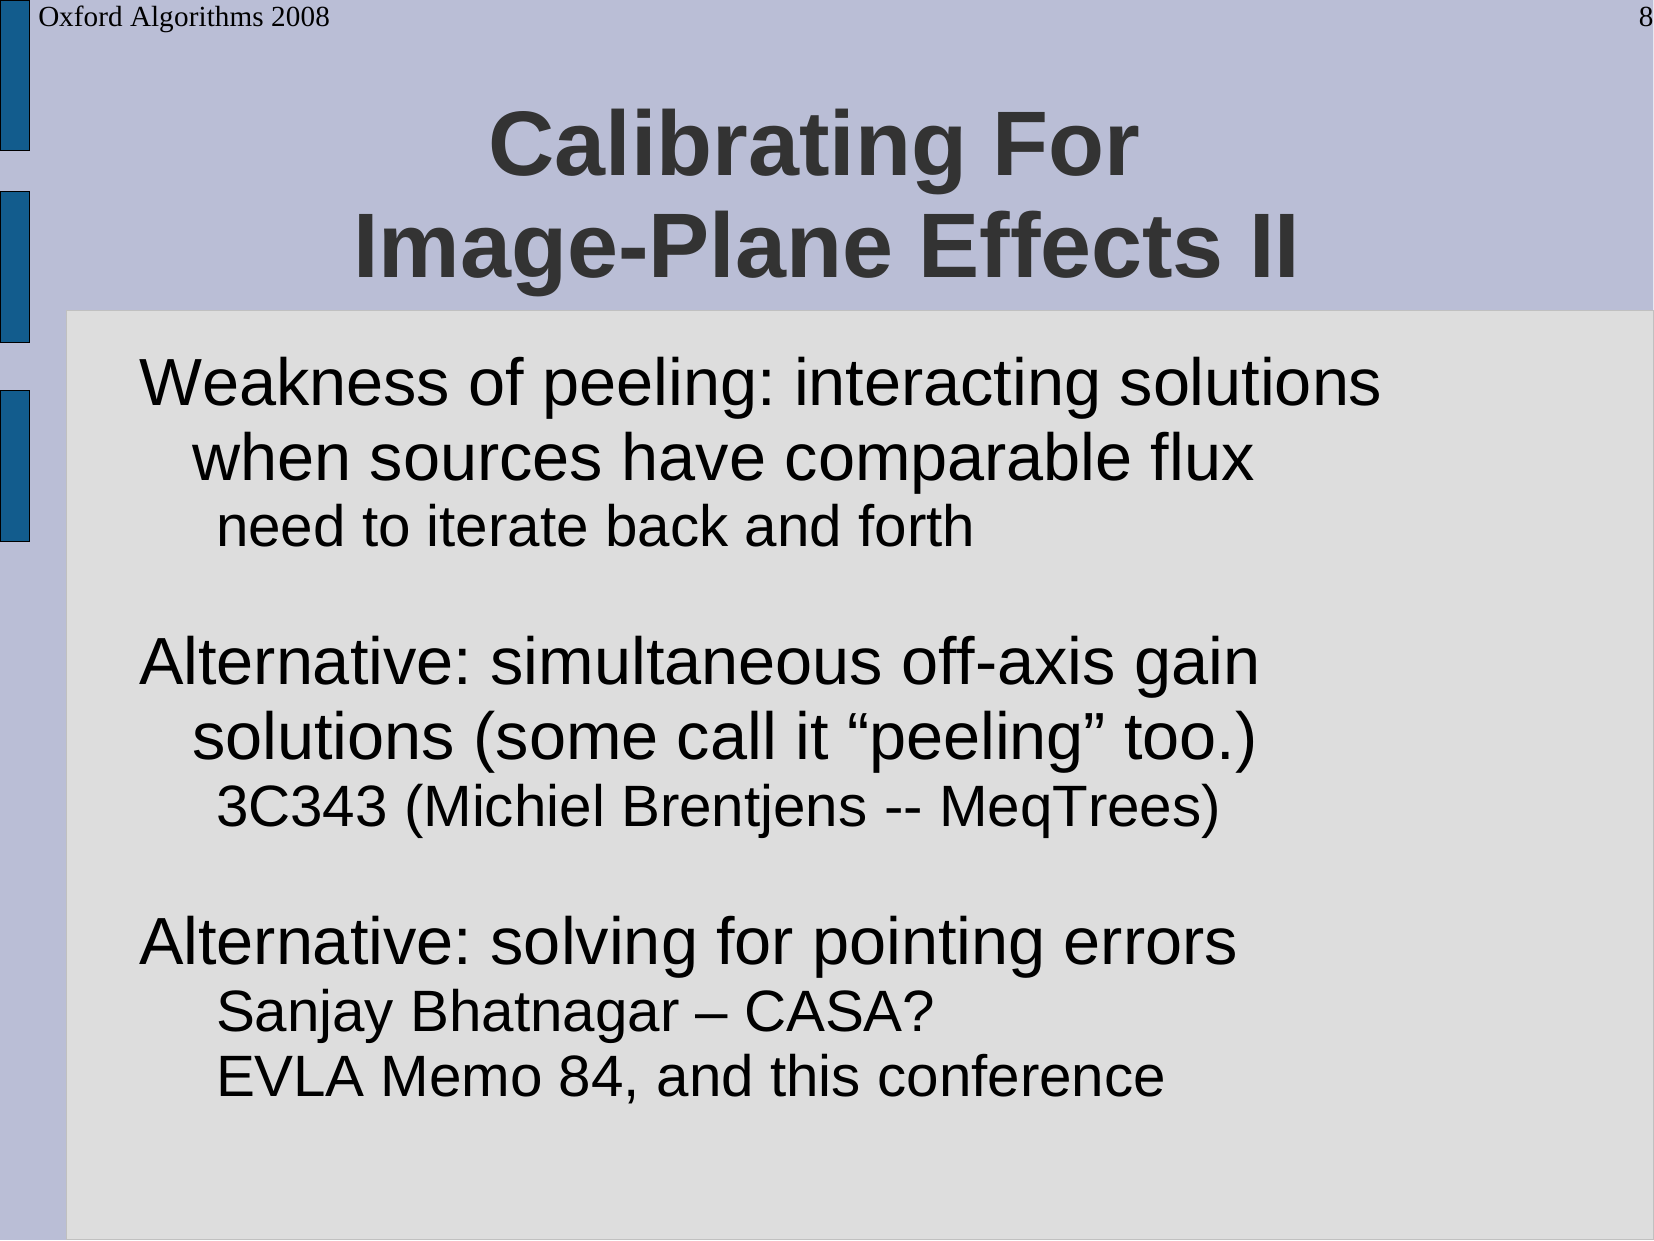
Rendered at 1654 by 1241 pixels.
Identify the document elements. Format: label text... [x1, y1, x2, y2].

list Weakness of peeling: interacting solutions when sources have comparable flux need to iterate back and forth Alternative: simultaneous off-axis gain solutions (some call it “peeling” too.) 3C343 (Michiel Brentjens -- MeqTrees) Alternative: solving for pointing errors Sanjay Bhatnagar – CASA? EVLA Memo 84, and this conference [121, 344, 1534, 1141]
title Calibrating For Image-Plane Effects II [121, 87, 1534, 302]
